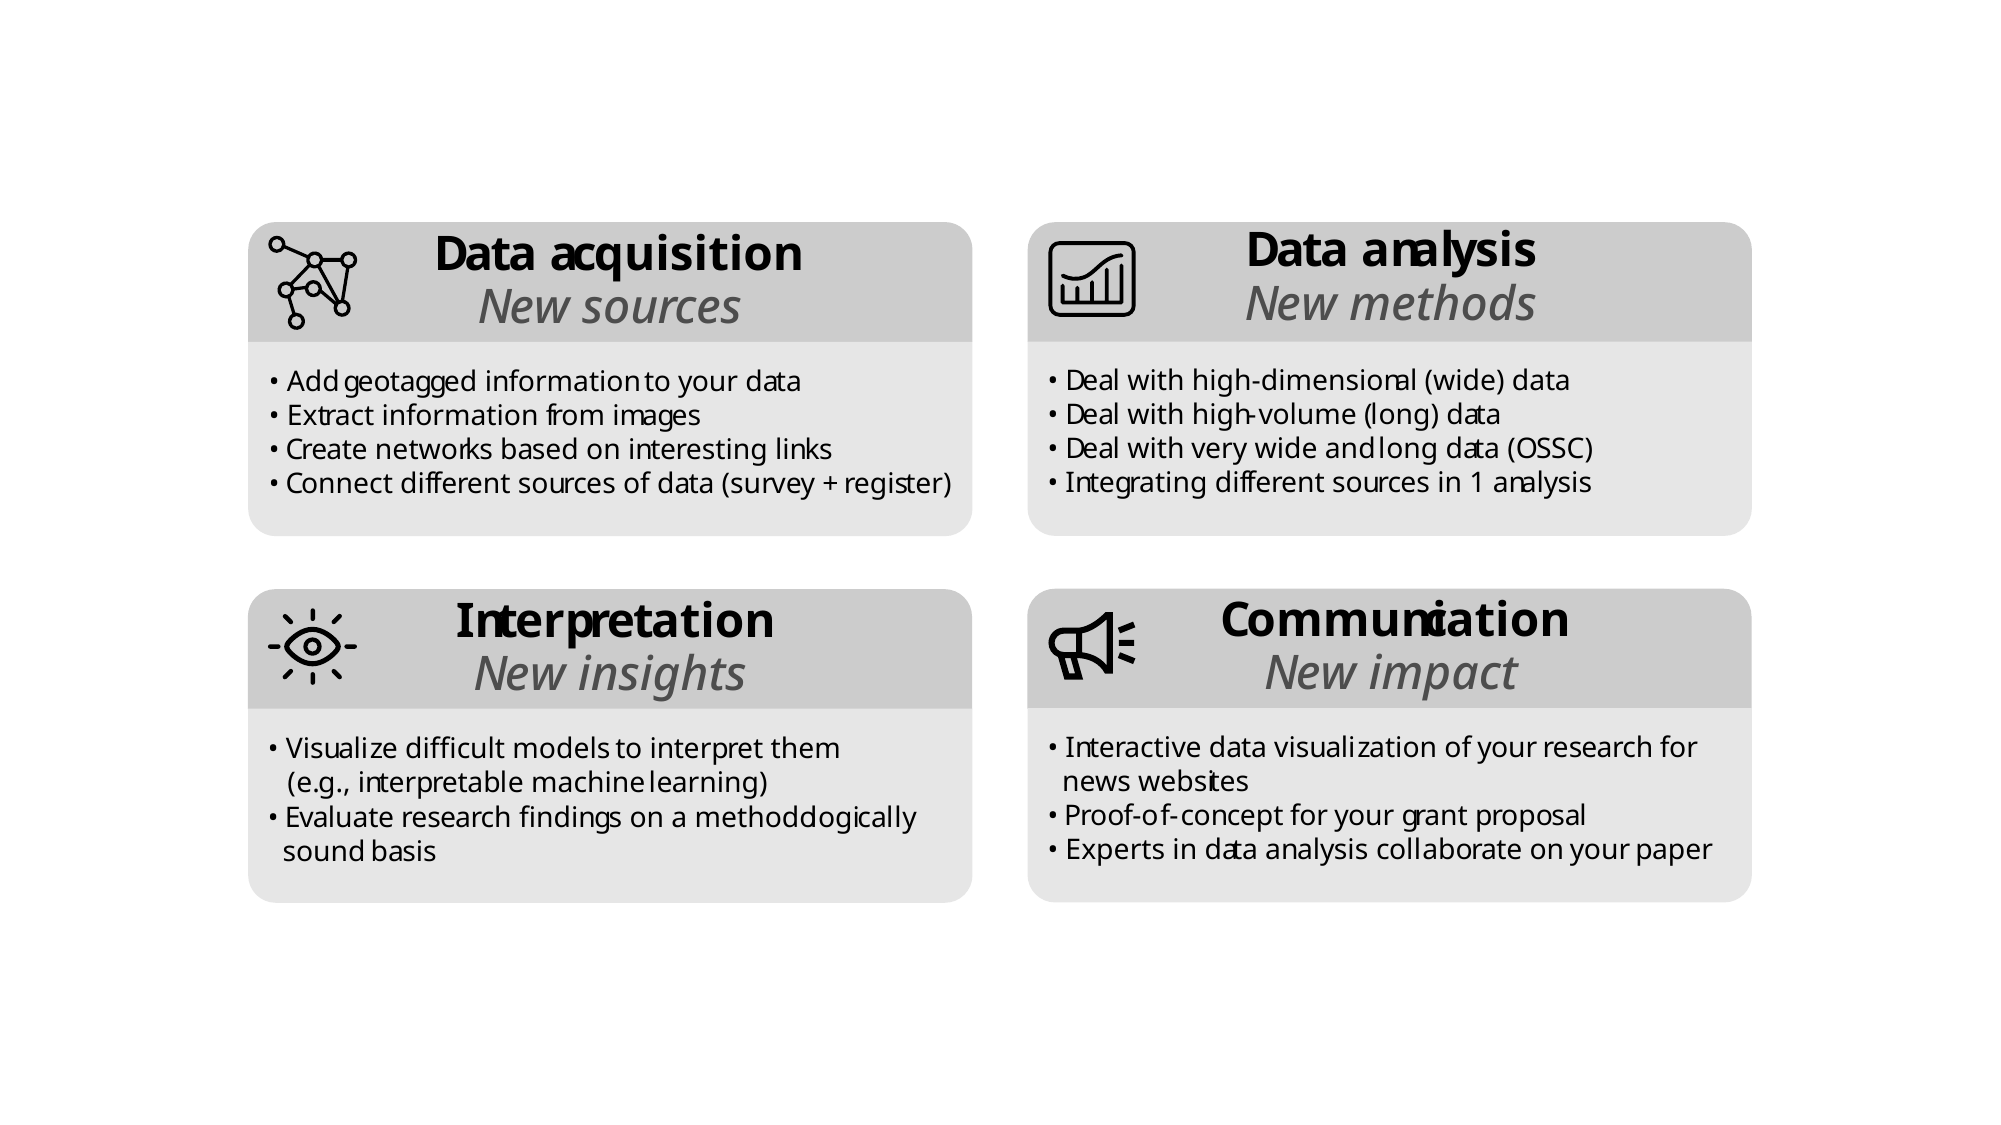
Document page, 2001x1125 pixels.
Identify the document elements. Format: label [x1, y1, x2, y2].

picture [117, 65, 1883, 1060]
